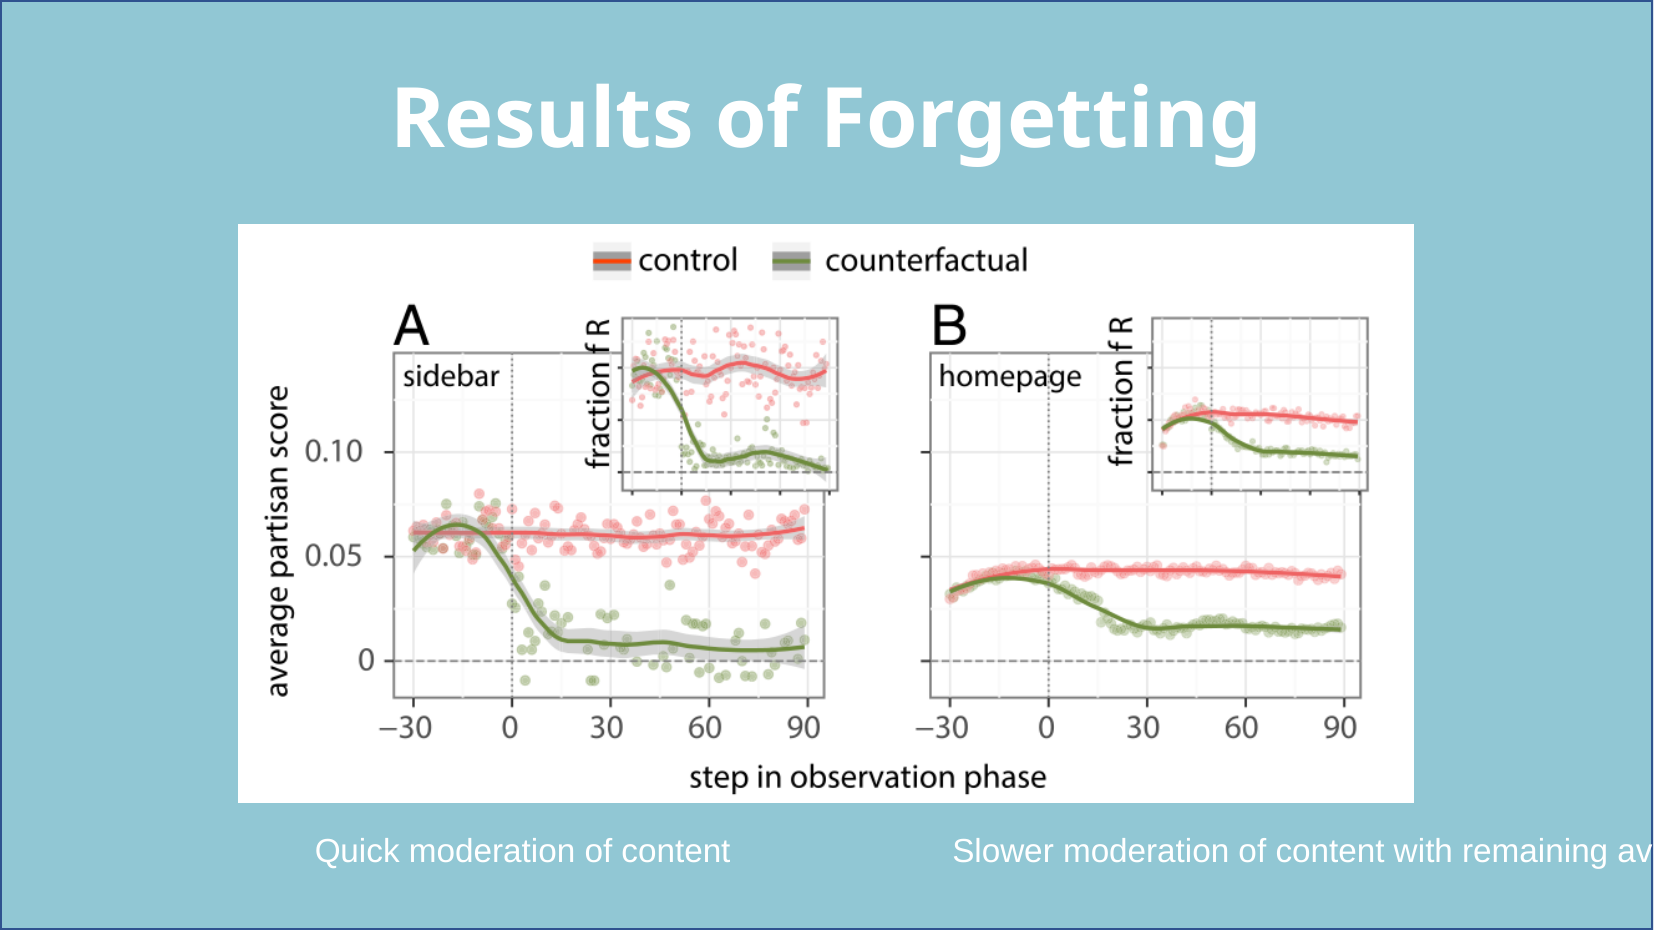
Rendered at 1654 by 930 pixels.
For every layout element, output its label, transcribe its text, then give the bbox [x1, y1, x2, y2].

picture [238, 225, 1414, 803]
title Results of Forgetting [82, 37, 1571, 193]
text_box Quick moderation of content [300, 825, 826, 874]
text_box Slower moderation of content with remaining average fR score [937, 825, 1654, 913]
